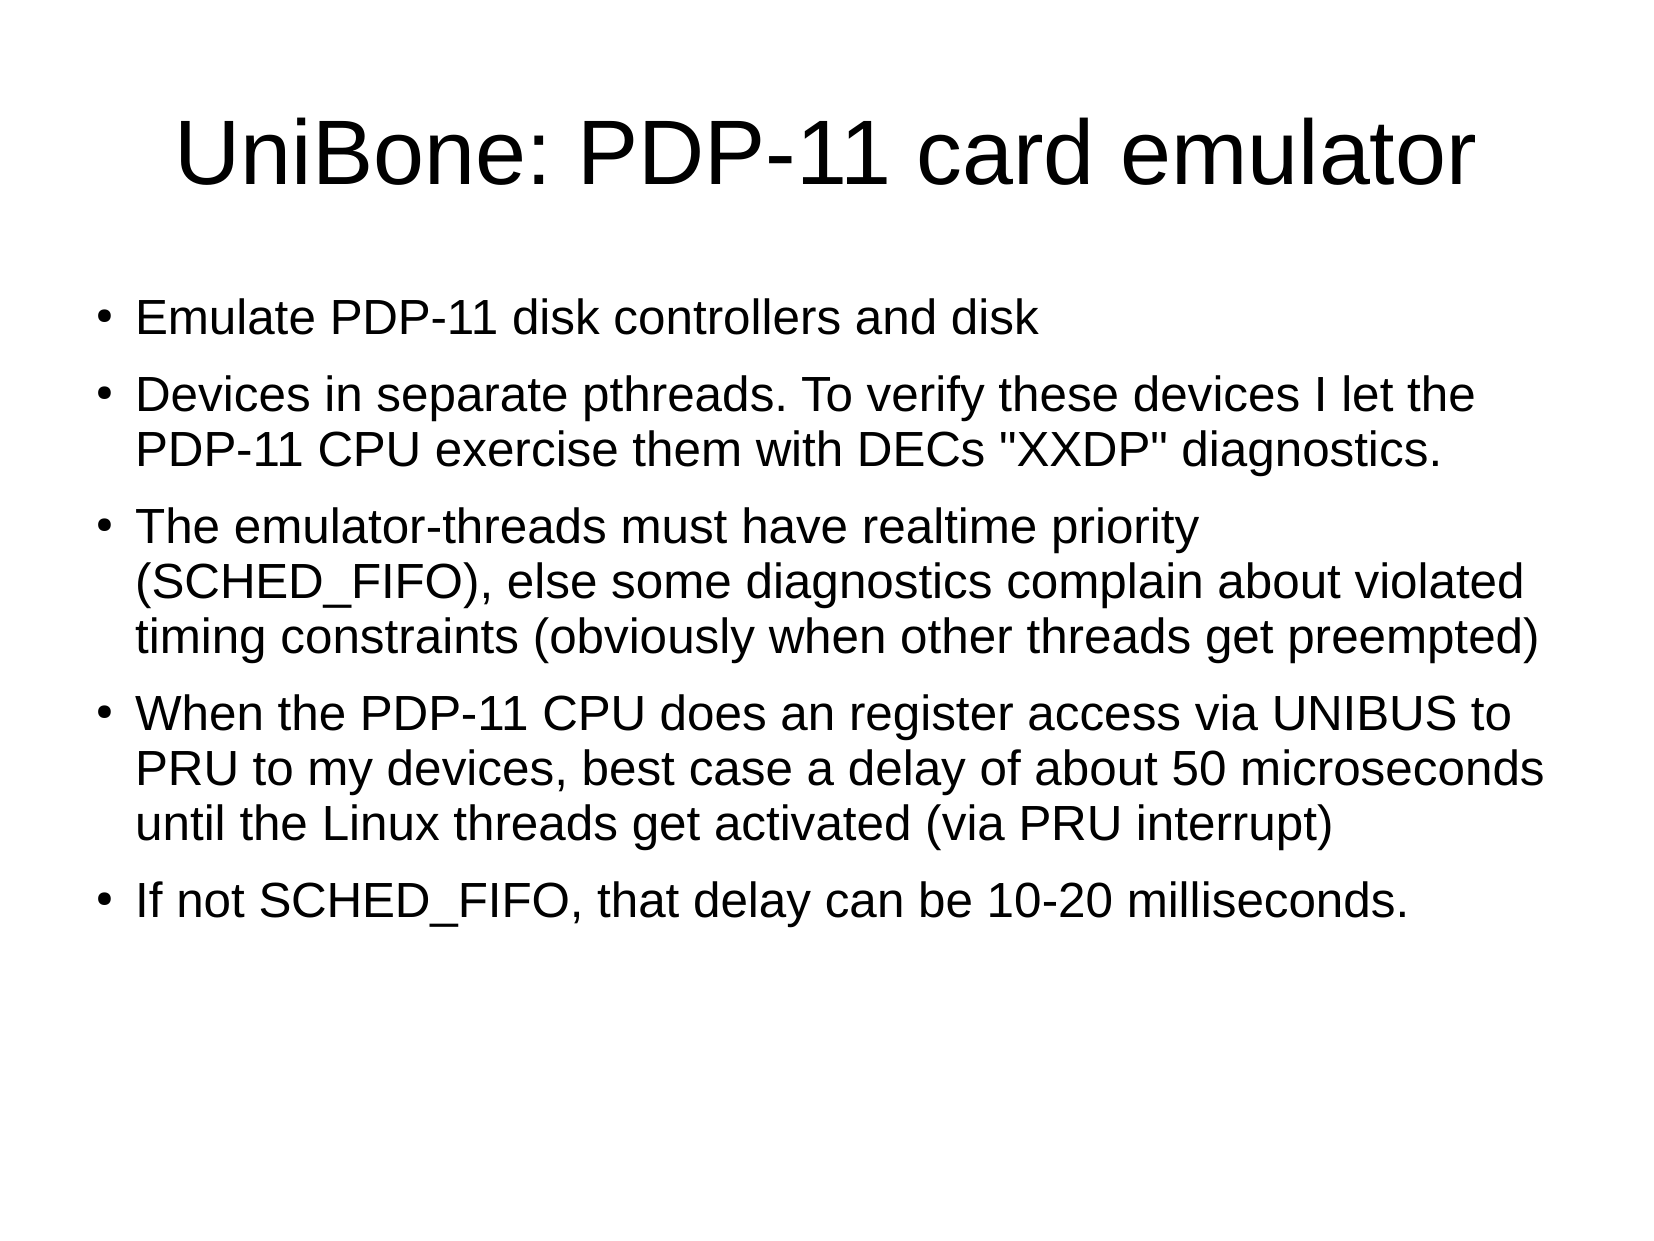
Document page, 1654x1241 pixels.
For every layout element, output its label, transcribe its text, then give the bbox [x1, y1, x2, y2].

list Emulate PDP-11 disk controllers and disk Devices in separate pthreads. To verify these devices I let the PDP-11 CPU exercise them with DECs "XXDP" diagnostics. The emulator-threads must have realtime priority (SCHED_FIFO), else some diagnostics complain about violated timing constraints (obviously when other threads get preempted) When the PDP-11 CPU does an register access via UNIBUS to PRU to my devices, best case a delay of about 50 microseconds until the Linux threads get activated (via PRU interrupt) If not SCHED_FIFO, that delay can be 10-20 milliseconds. [82, 290, 1571, 1010]
title UniBone: PDP-11 card emulator [82, 49, 1571, 257]
